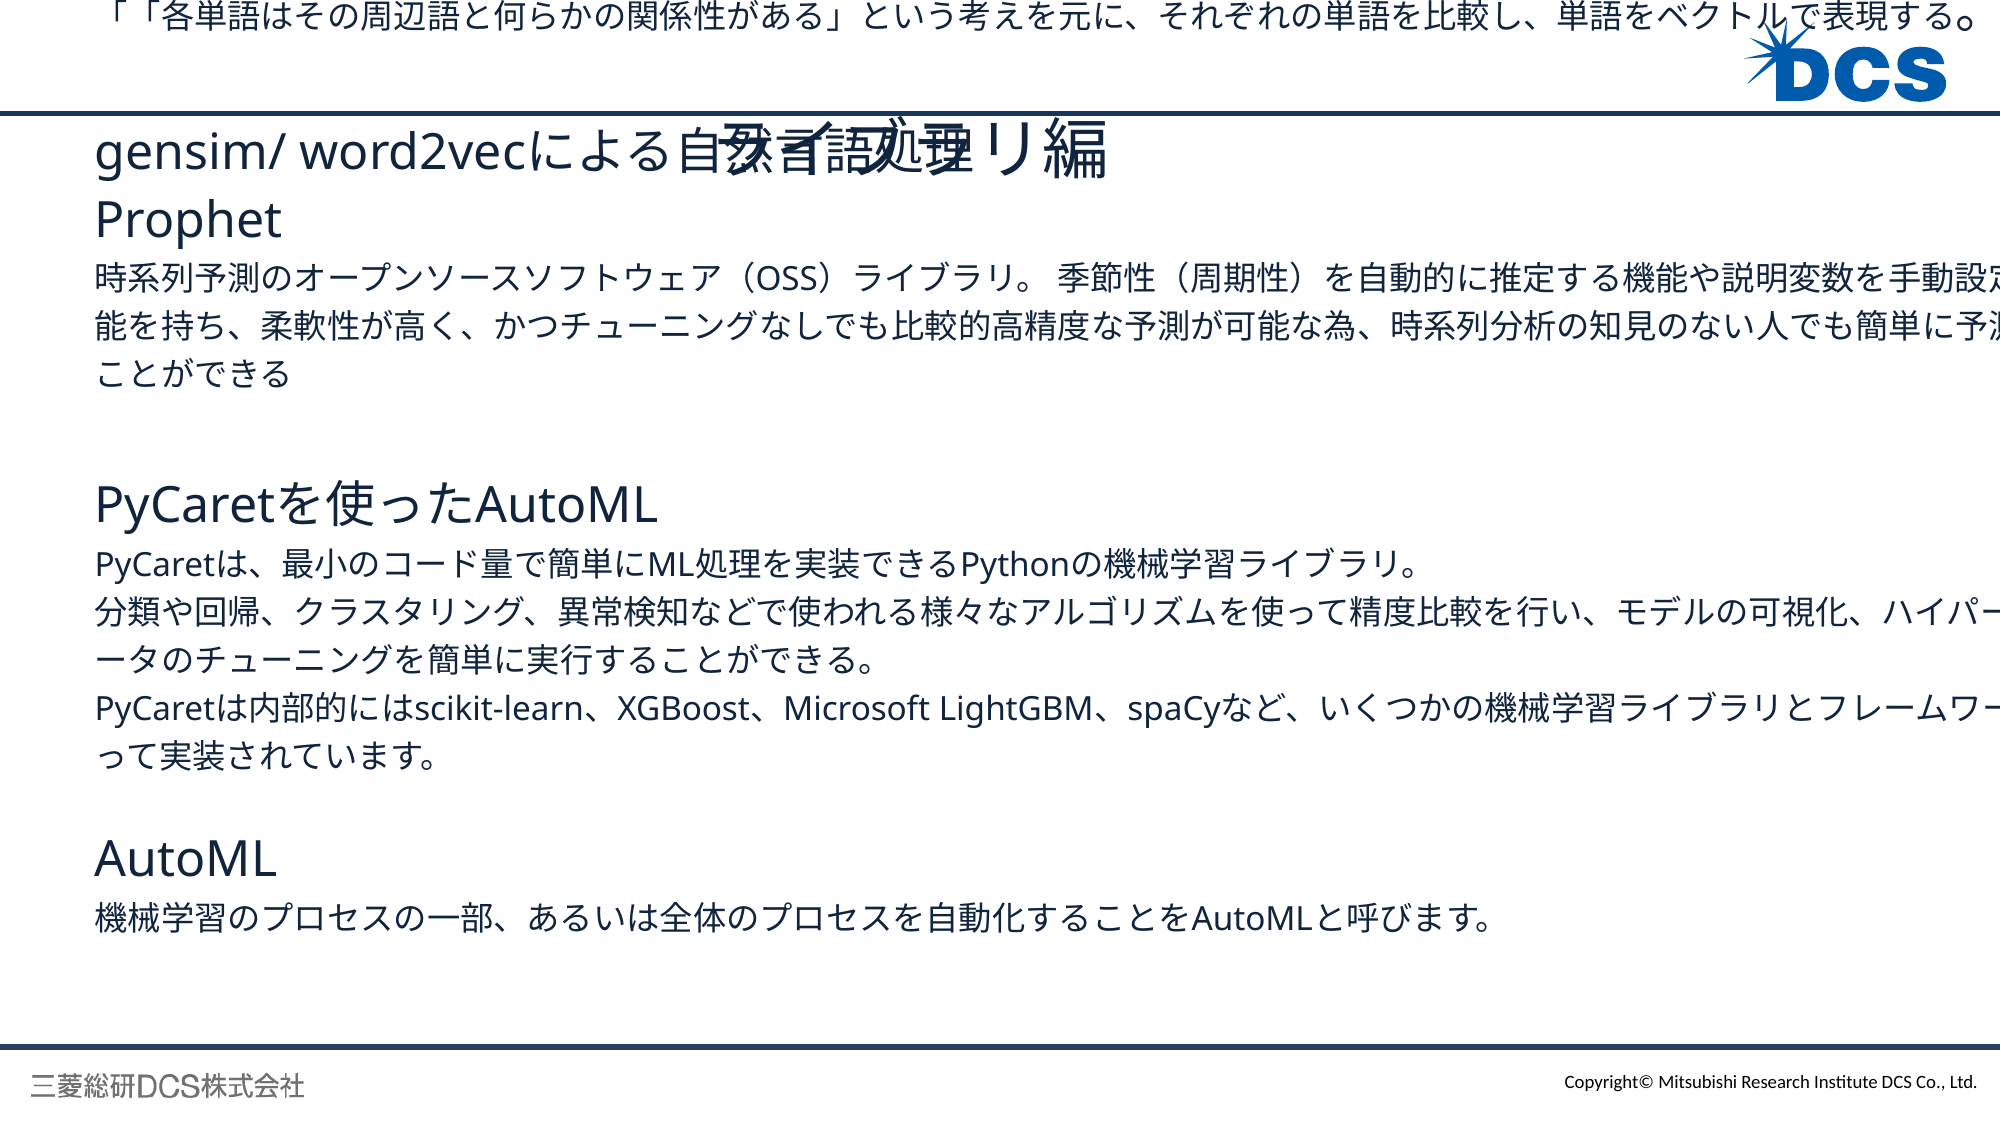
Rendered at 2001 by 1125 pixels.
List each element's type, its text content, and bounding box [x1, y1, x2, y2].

title ライブラリ編 [82, 94, 94, 199]
text_box gensim/ word2vec 「「各単語はその周辺語と何らかの関係性がある」という考えを元に、それぞれの単語を比較し、単語をベクトルで表現する。 gensim/ word2vecによる自然言語処理 Prophet 時系列予測のオープンソースソフトウェア（OSS）ライブラリ。 季節性（周期性）を自動的に推定する機能や説明変数を手動設定する機能を持ち、柔軟性が高く、かつチューニングなしでも比較的高精度な予測が可能な為、時系列分析の知見のない人でも簡単に予測を行うことができる PyCaretを使ったAutoML PyCaretは、最小のコード量で簡単にML処理を実装できるPythonの機械学習ライブラリ。 分類や回帰、クラスタリング、異常検知などで使われる様々なアルゴリズムを使って精度比較を行い、モデルの可視化、ハイパーパラメータのチューニングを簡単に実行することができる。 PyCaretは内部的にはscikit-learn、XGBoost、Microsoft LightGBM、spaCyなど、いくつかの機械学習ライブラリとフレームワークを使って実装されています。 AutoML 機械学習のプロセスの一部、あるいは全体のプロセスを自動化することをAutoMLと呼びます。 [94, 0, 2000, 1019]
picture [31, 1073, 304, 1098]
